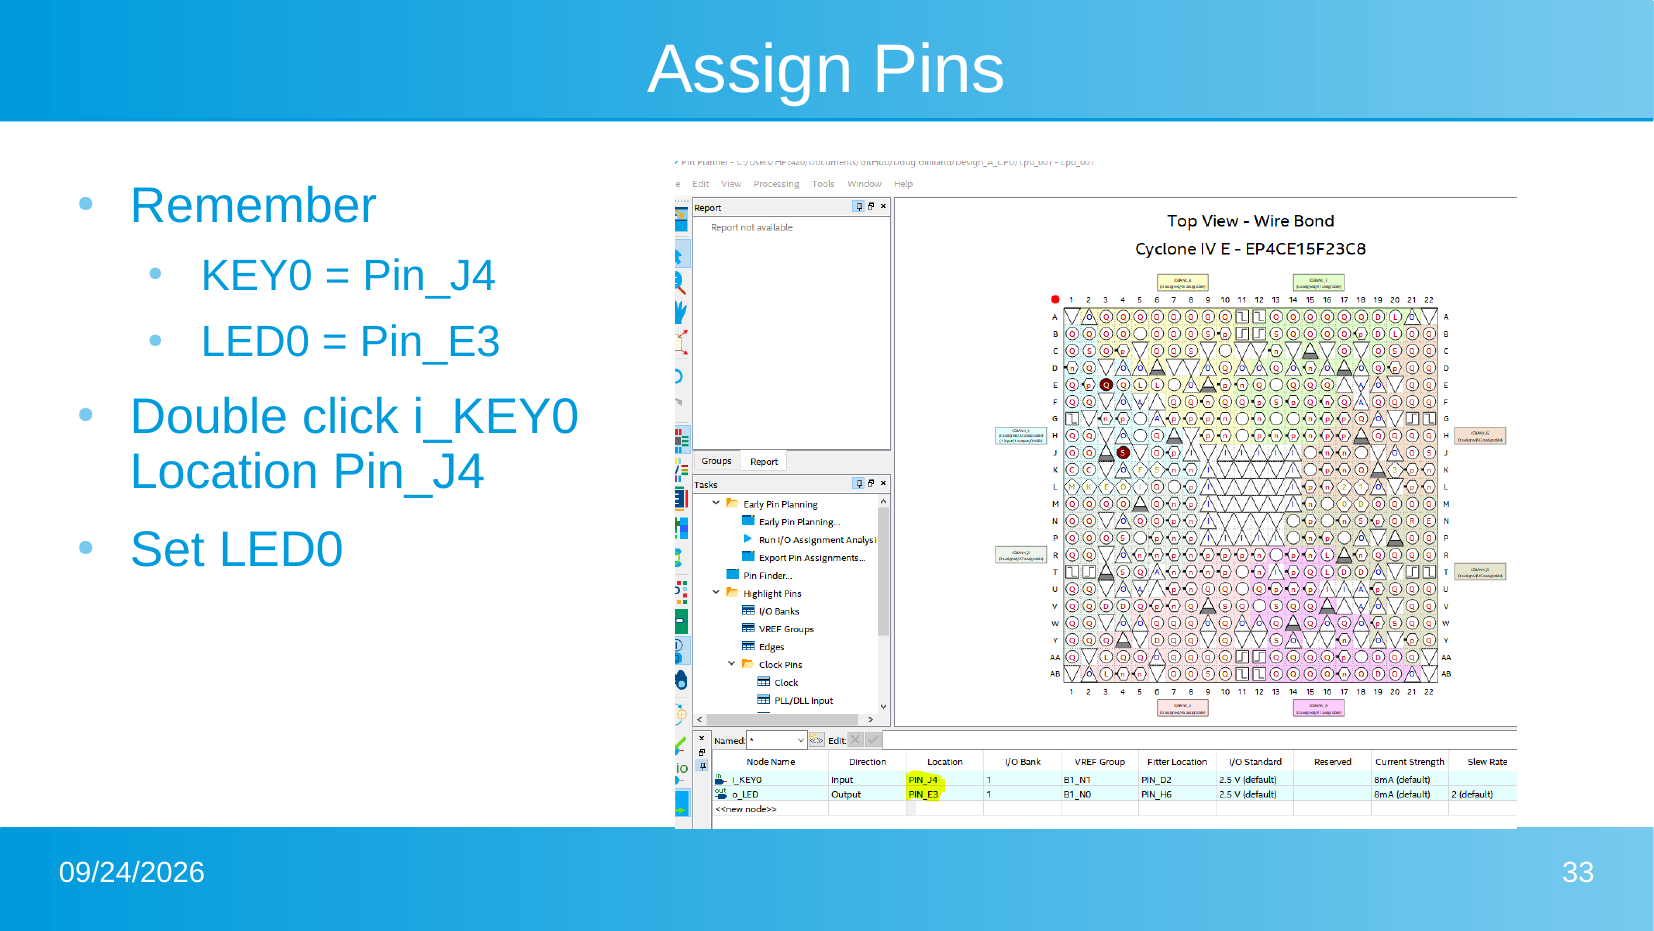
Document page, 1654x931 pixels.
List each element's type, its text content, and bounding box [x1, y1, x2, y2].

title Assign Pins [59, 29, 1595, 108]
list Remember KEY0 = Pin_J4 LED0 = Pin_E3 Double click i_KEY0 Location Pin_J4 Set LED0 [59, 177, 601, 768]
picture [675, 161, 1517, 829]
picture [675, 372, 680, 381]
